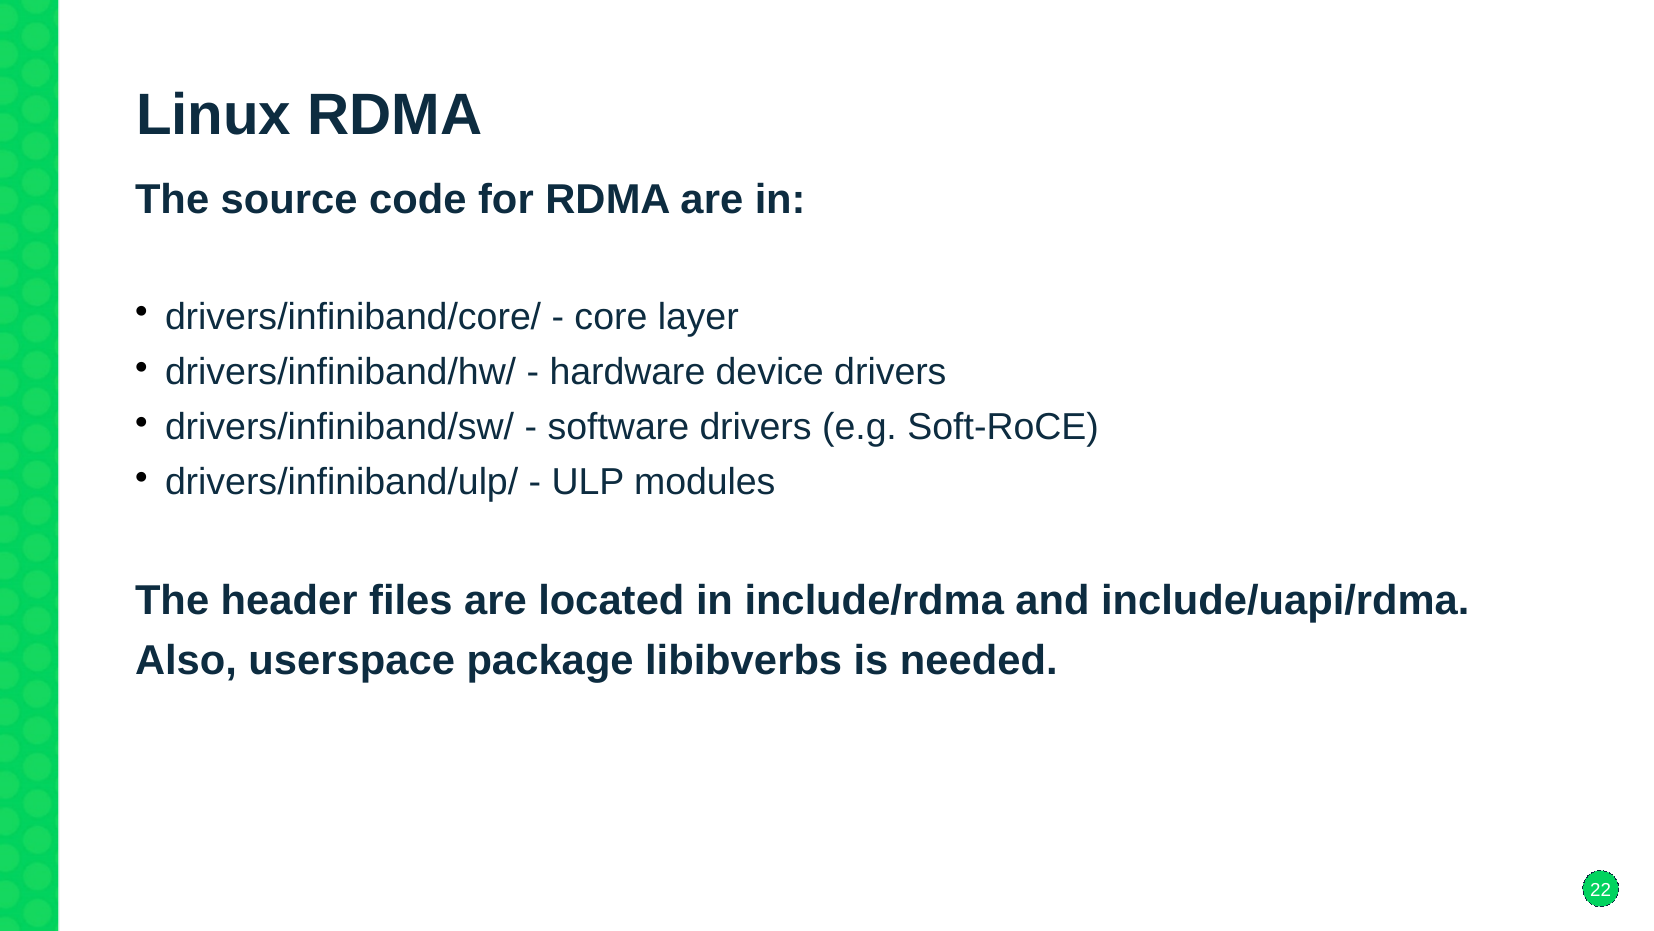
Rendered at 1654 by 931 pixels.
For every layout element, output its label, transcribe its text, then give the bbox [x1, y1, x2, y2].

title Linux RDMA [121, 37, 1531, 193]
picture [0, 0, 76, 931]
list The source code for RDMA are in: drivers/infiniband/core/ - core layer drivers/infiniband/hw/ - hardware device drivers drivers/infiniband/sw/ - software drivers (e.g. Soft-RoCE) drivers/infiniband/ulp/ - ULP modules The header files are located in include/rdma and include/uapi/rdma. Also, userspace package libibverbs is needed. [120, 163, 1530, 868]
